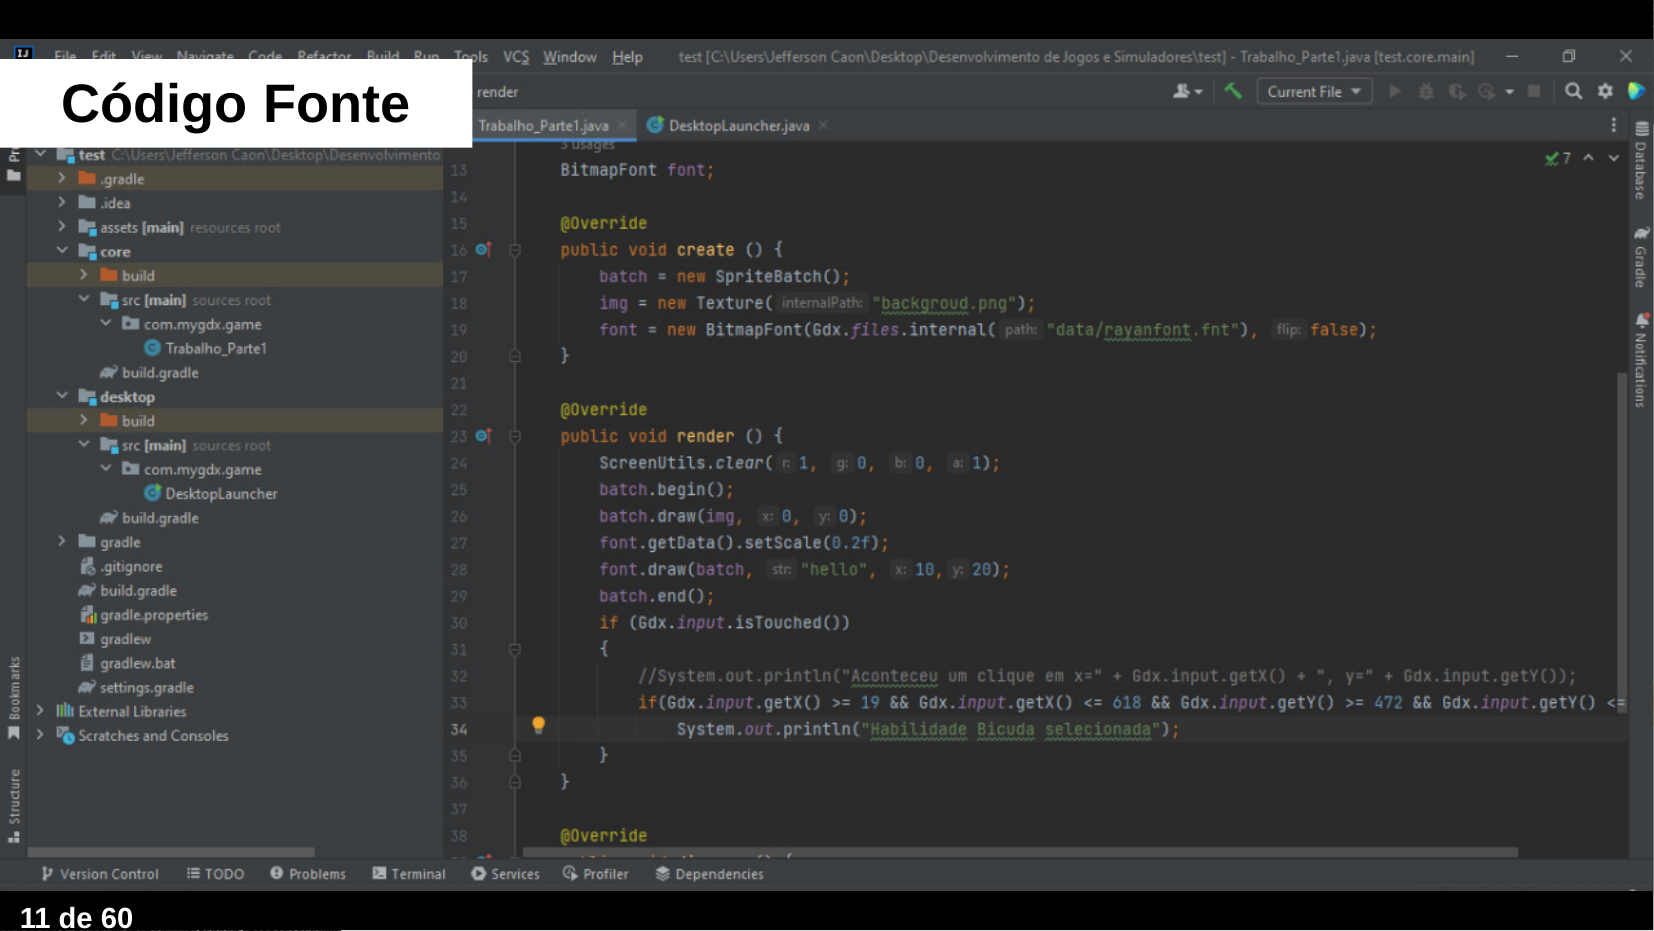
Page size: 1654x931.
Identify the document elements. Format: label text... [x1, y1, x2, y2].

text_box [0, 891, 1654, 931]
text_box [0, 0, 1654, 39]
text_box Código Fonte [0, 59, 473, 148]
picture [0, 39, 1654, 891]
text_box <número> de 60 [0, 892, 233, 931]
